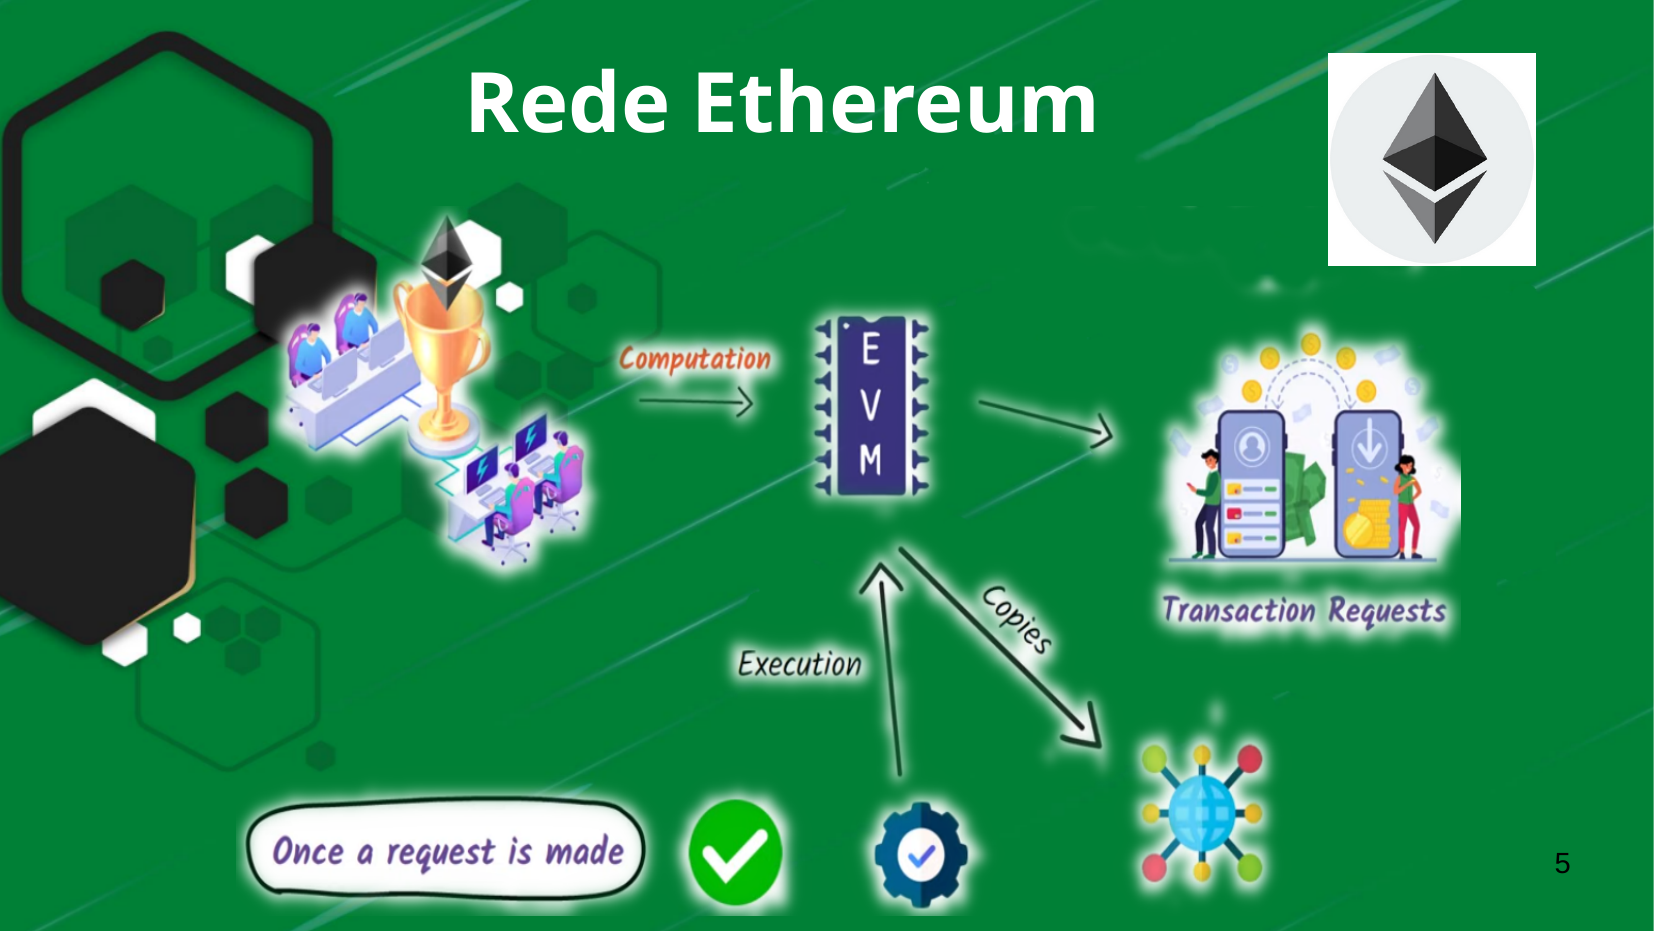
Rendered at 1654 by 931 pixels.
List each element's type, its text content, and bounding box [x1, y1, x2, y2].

title Rede Ethereum [118, 23, 1447, 178]
picture [0, 0, 1654, 931]
